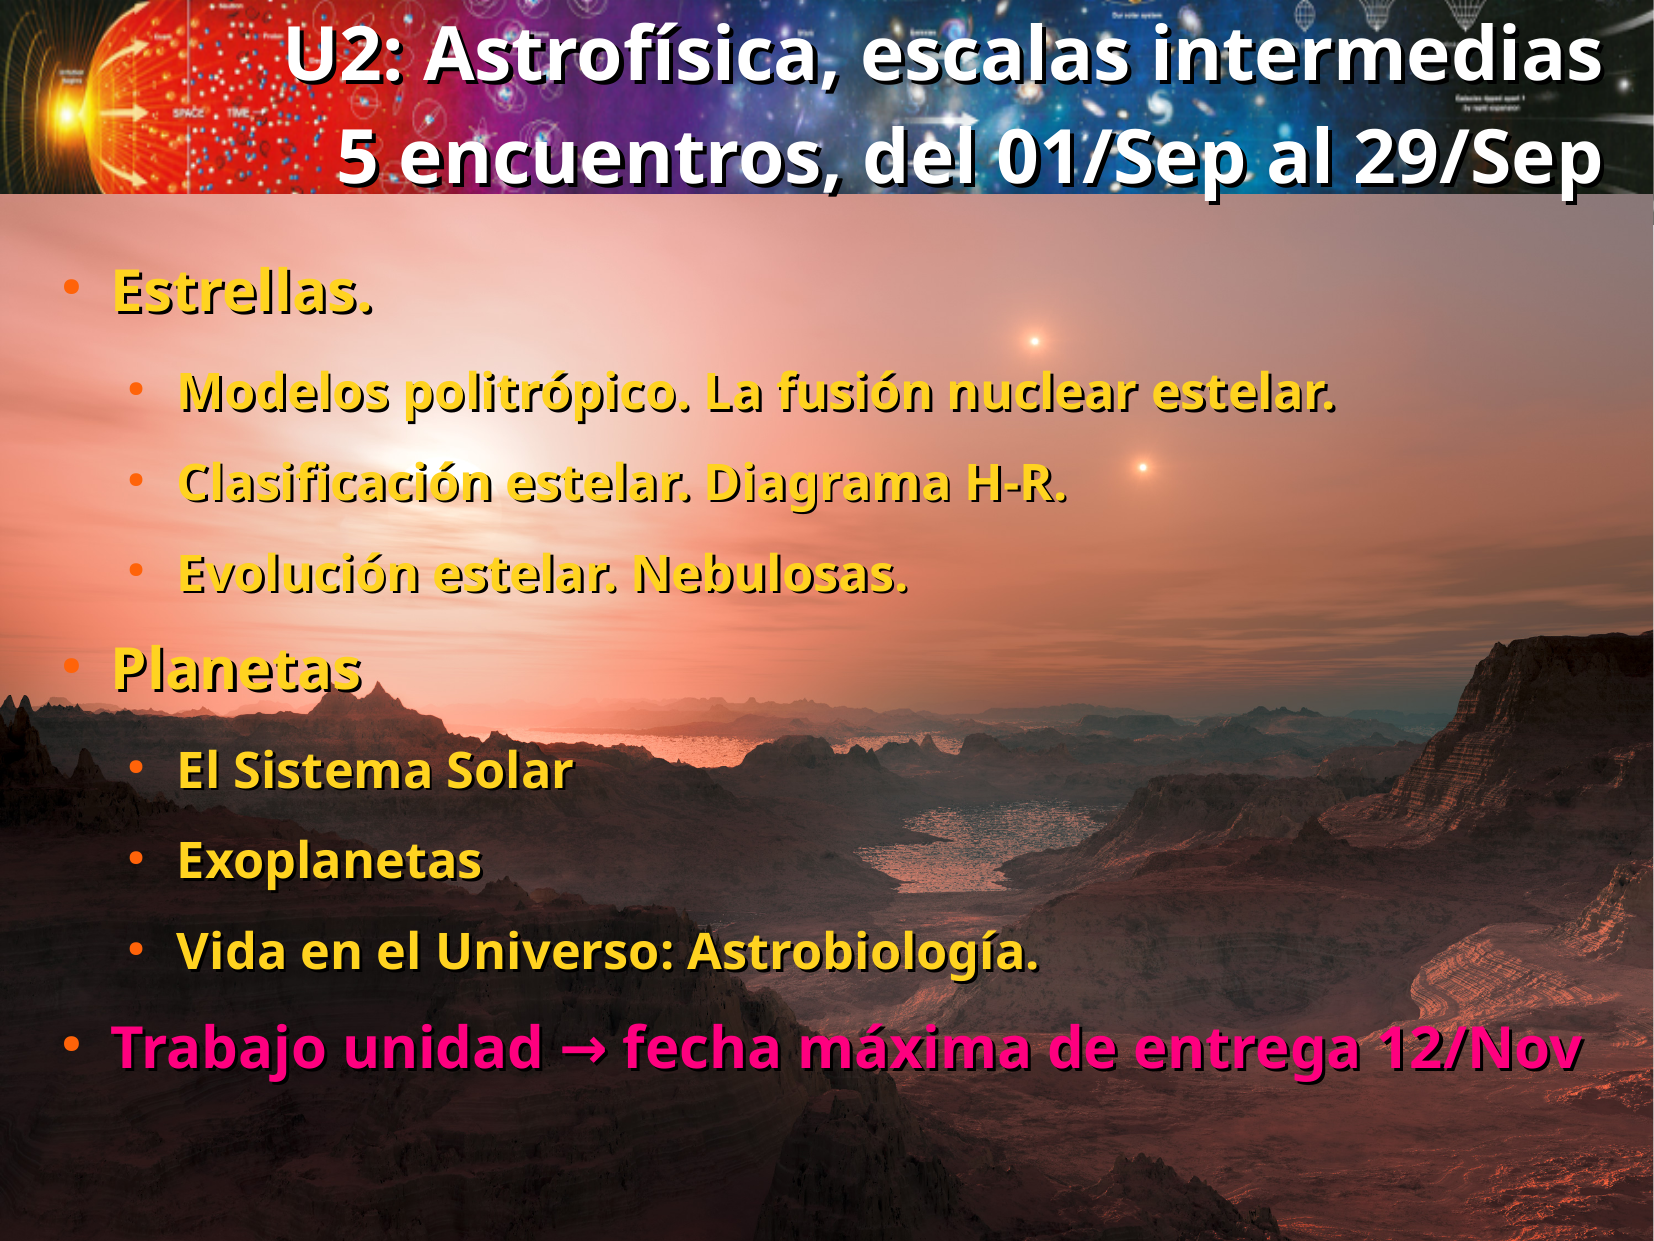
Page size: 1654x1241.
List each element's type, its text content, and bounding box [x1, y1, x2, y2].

title U2: Astrofísica, escalas intermedias 5 encuentros, del 01/Sep al 29/Sep [45, 11, 1606, 195]
list Estrellas. Modelos politrópico. La fusión nuclear estelar. Clasificación estelar. Diagrama H-R. Evolución estelar. Nebulosas. Planetas El Sistema Solar Exoplanetas Vida en el Universo: Astrobiología. Trabajo unidad → fecha máxima de entrega 12/Nov [45, 249, 1606, 1150]
picture [0, 0, 1654, 1241]
